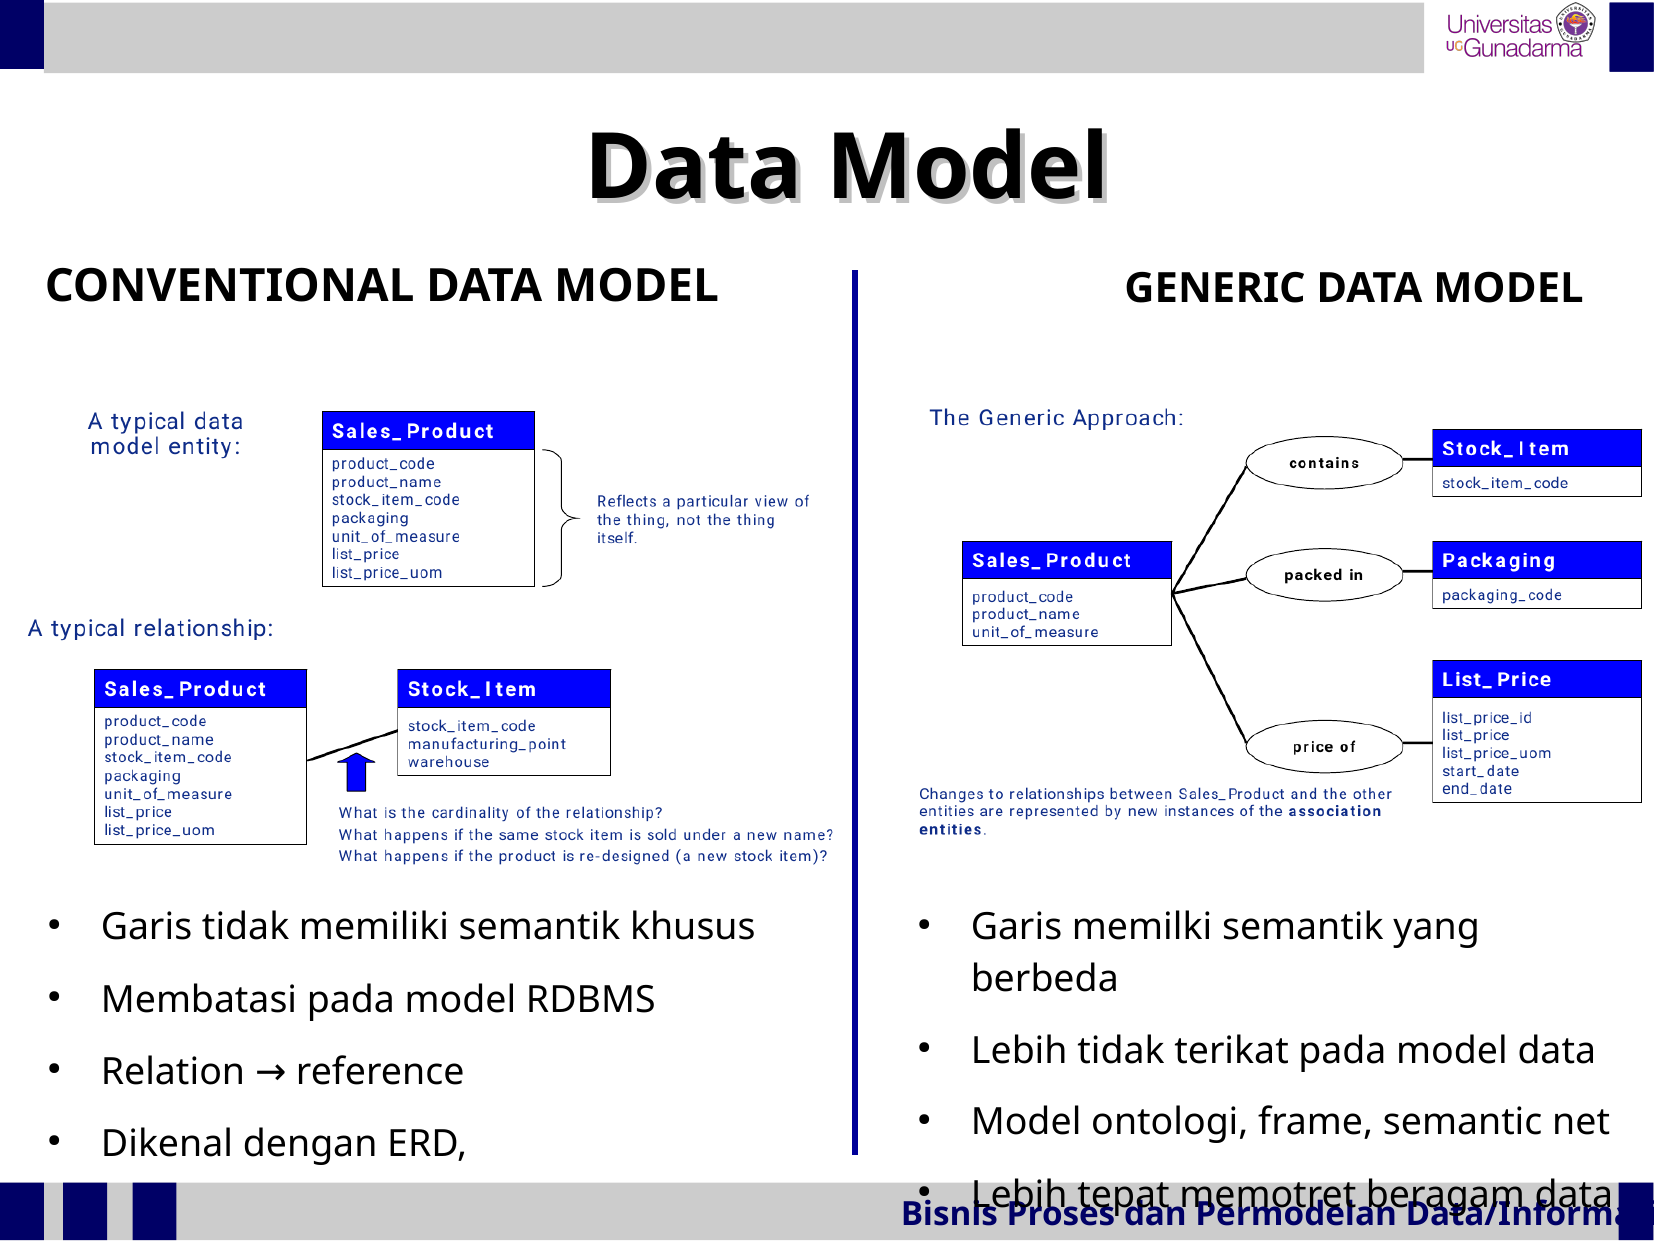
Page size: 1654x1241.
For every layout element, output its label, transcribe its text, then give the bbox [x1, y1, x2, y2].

picture [1437, 2, 1610, 62]
title Data Model [86, 90, 1576, 234]
text_box GENERIC DATA MODEL [1109, 249, 1591, 316]
list Garis tidak memiliki semantik khusus Membatasi pada model RDBMS Relation → reference Dikenal dengan ERD, [30, 900, 766, 1156]
picture [0, 361, 852, 871]
picture [900, 374, 1654, 856]
text_box CONVENTIONAL DATA MODEL [30, 245, 723, 316]
list Garis memilki semantik yang berbeda Lebih tidak terikat pada model data Model ontologi, frame, semantic net Lebih tepat memotret beragam data [900, 900, 1636, 1156]
